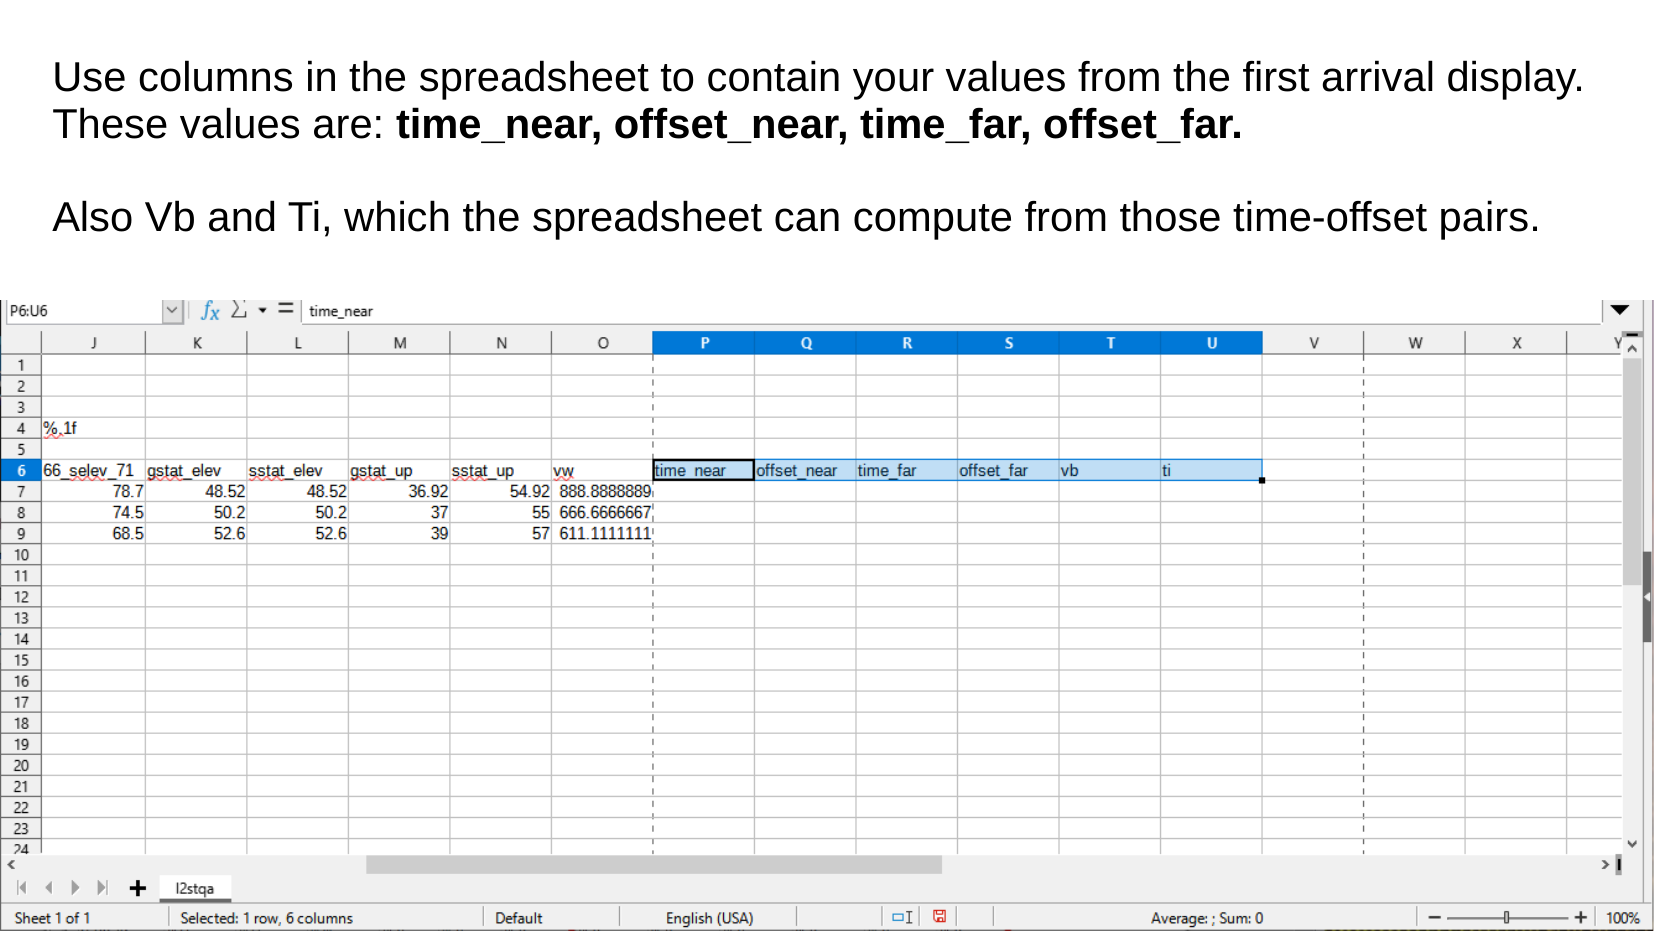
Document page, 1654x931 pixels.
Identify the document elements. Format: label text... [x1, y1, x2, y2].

text_box Use columns in the spreadsheet to contain your values from the first arrival display. These values are: time_near, offset_near, time_far, offset_far. Also Vb and Ti, which the spreadsheet can compute from those time-offset pairs. [37, 0, 1654, 294]
picture [0, 300, 1654, 931]
